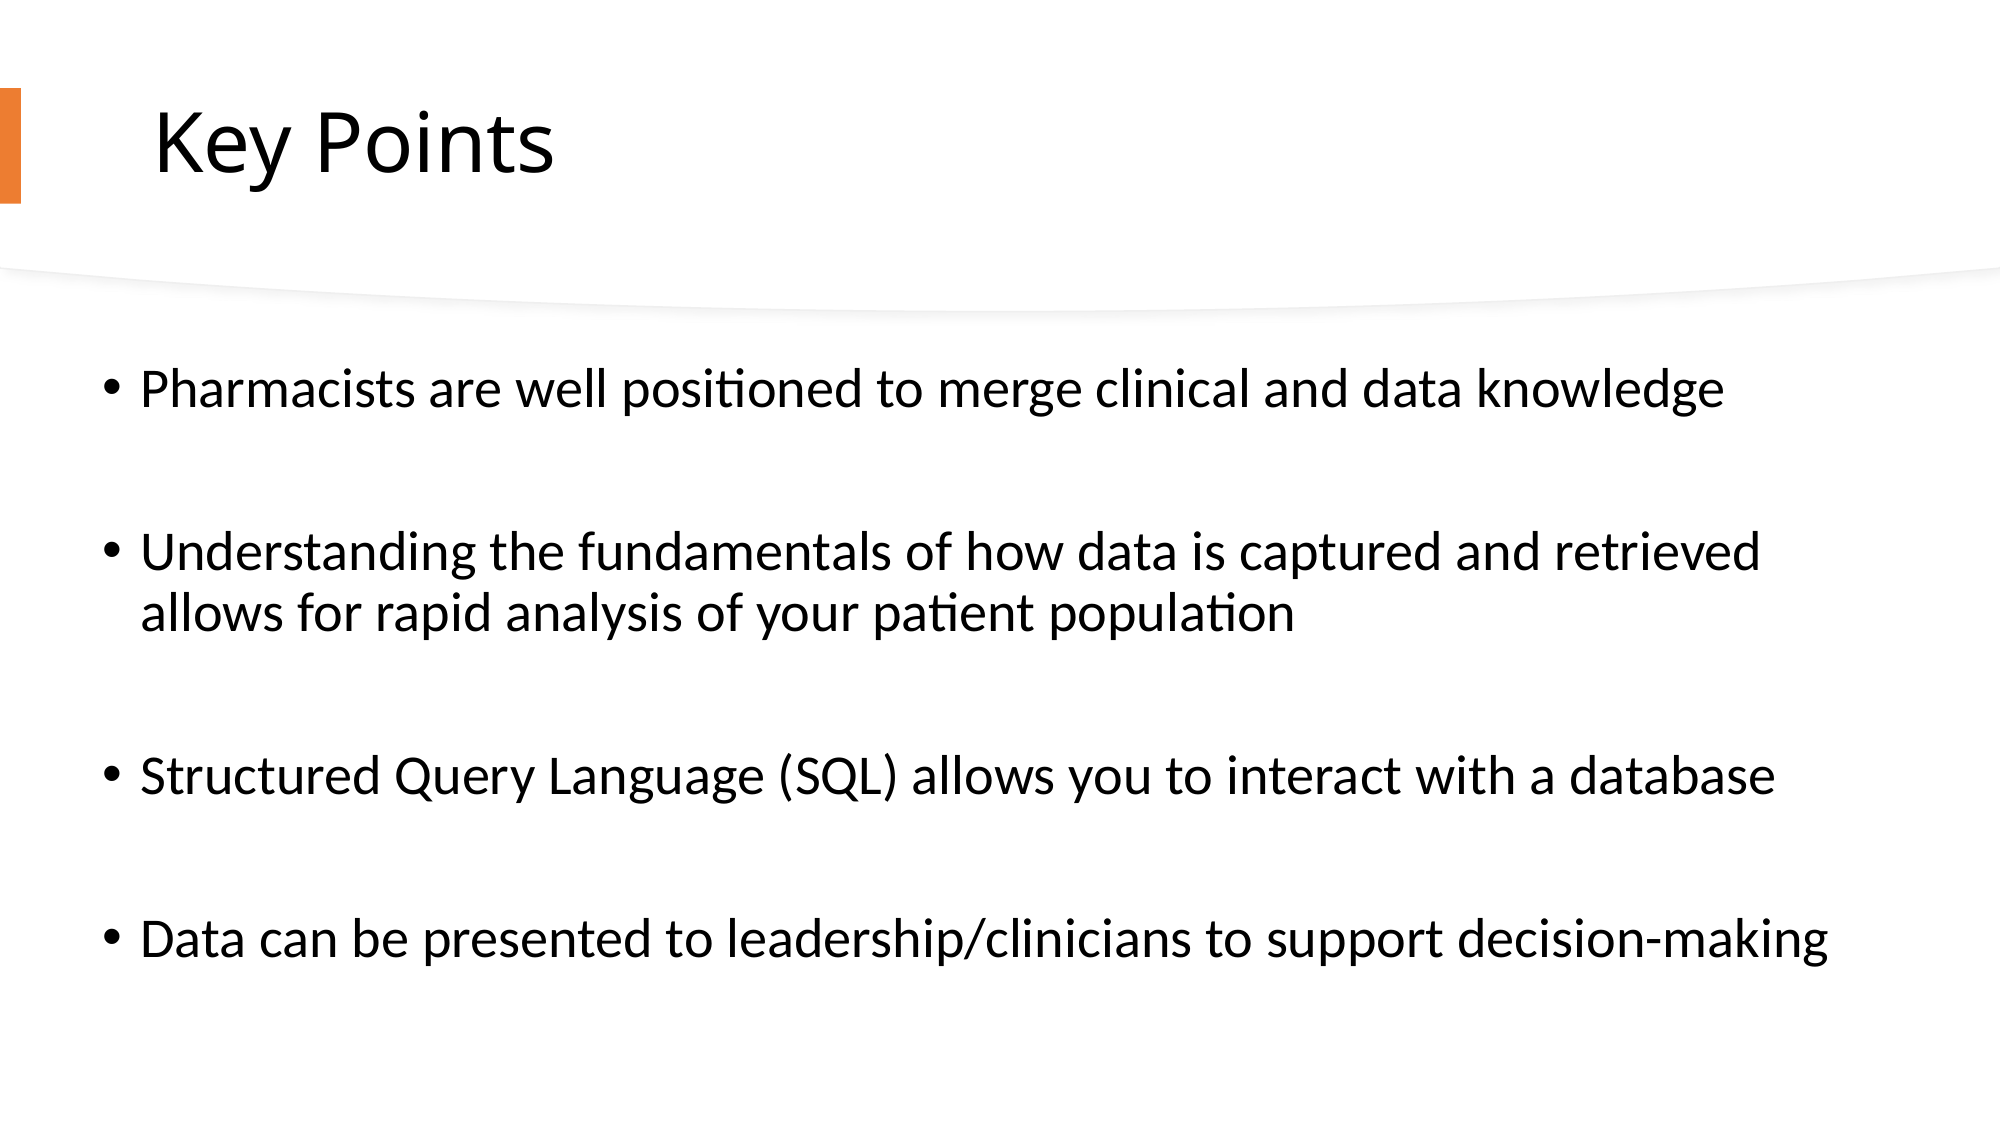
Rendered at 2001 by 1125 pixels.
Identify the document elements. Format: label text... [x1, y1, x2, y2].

title Key Points [137, 41, 1863, 251]
list Pharmacists are well positioned to merge clinical and data knowledge Understanding the fundamentals of how data is captured and retrieved allows for rapid analysis of your patient population Structured Query Language (SQL) allows you to interact with a database Data can be presented to leadership/clinicians to support decision-making [87, 351, 1930, 1014]
text_box [0, 88, 21, 204]
